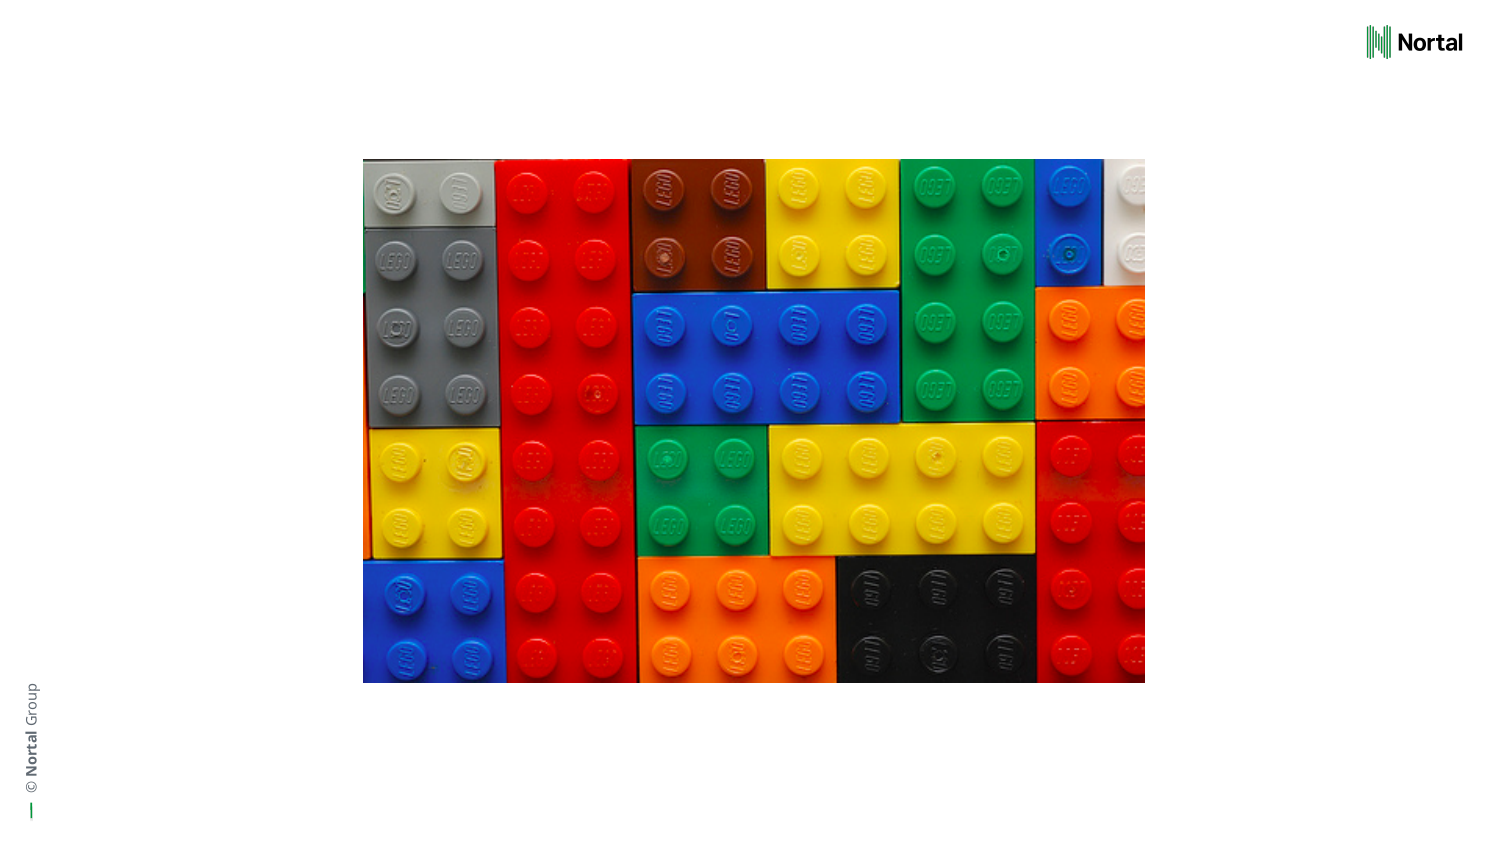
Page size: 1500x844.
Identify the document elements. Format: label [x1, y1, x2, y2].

picture [363, 159, 1145, 683]
